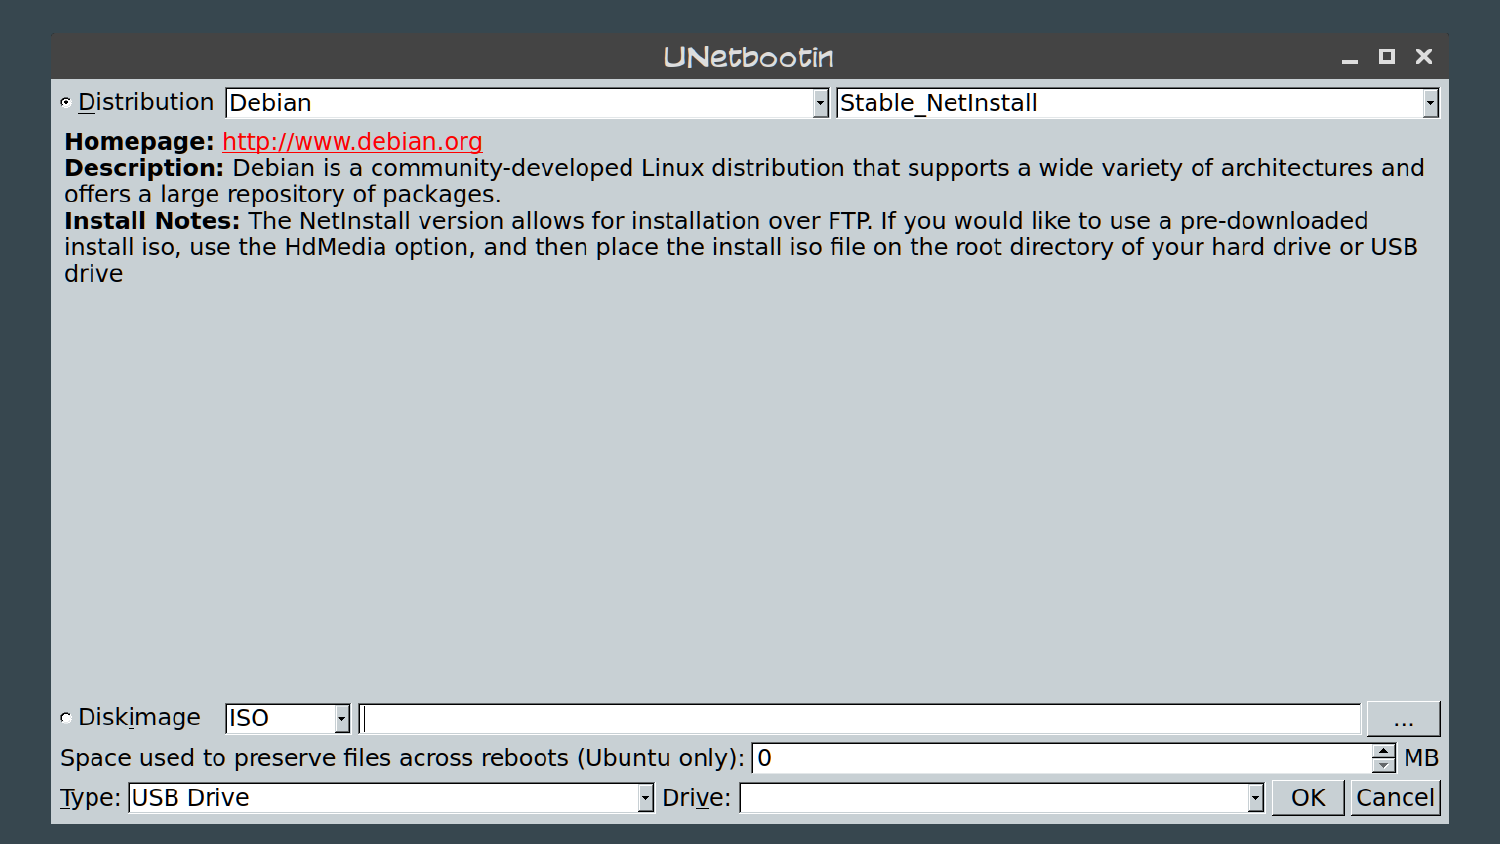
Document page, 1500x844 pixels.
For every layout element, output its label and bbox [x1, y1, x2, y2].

picture [51, 33, 1449, 824]
